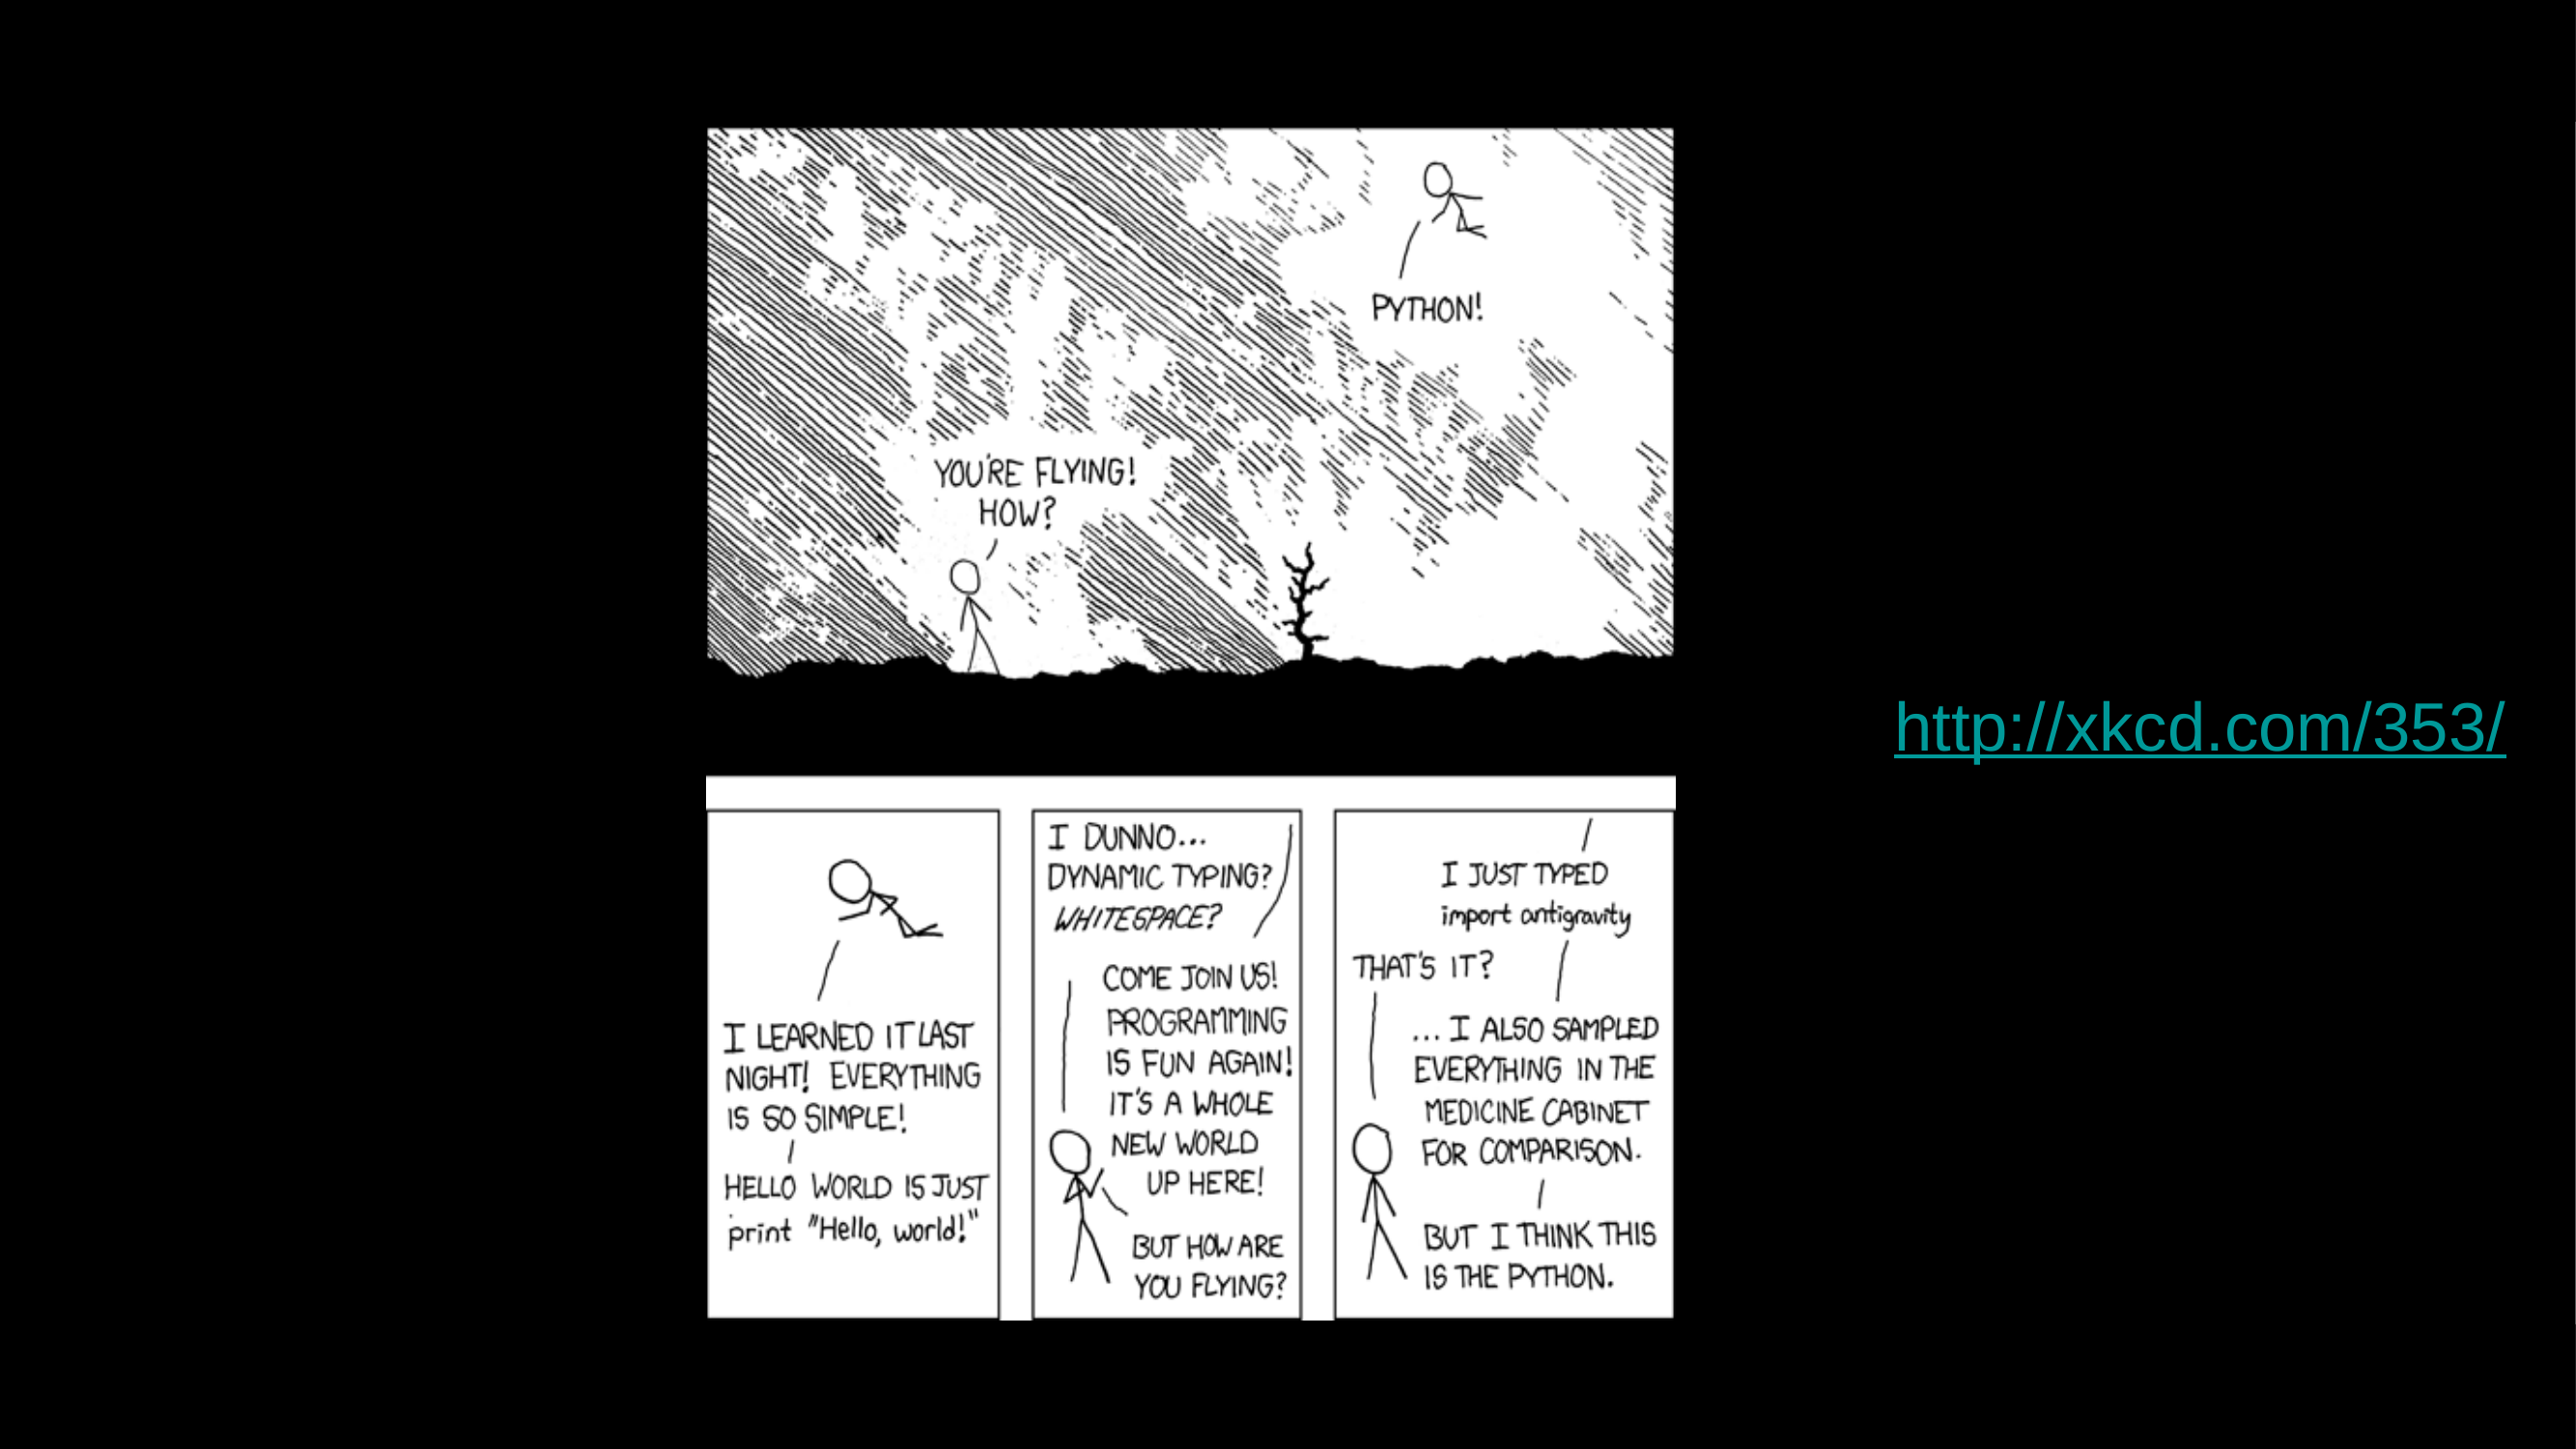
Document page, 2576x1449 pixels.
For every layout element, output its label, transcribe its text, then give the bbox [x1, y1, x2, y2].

picture [706, 127, 1676, 1321]
text_box http://xkcd.com/353/ [1839, 673, 2562, 773]
